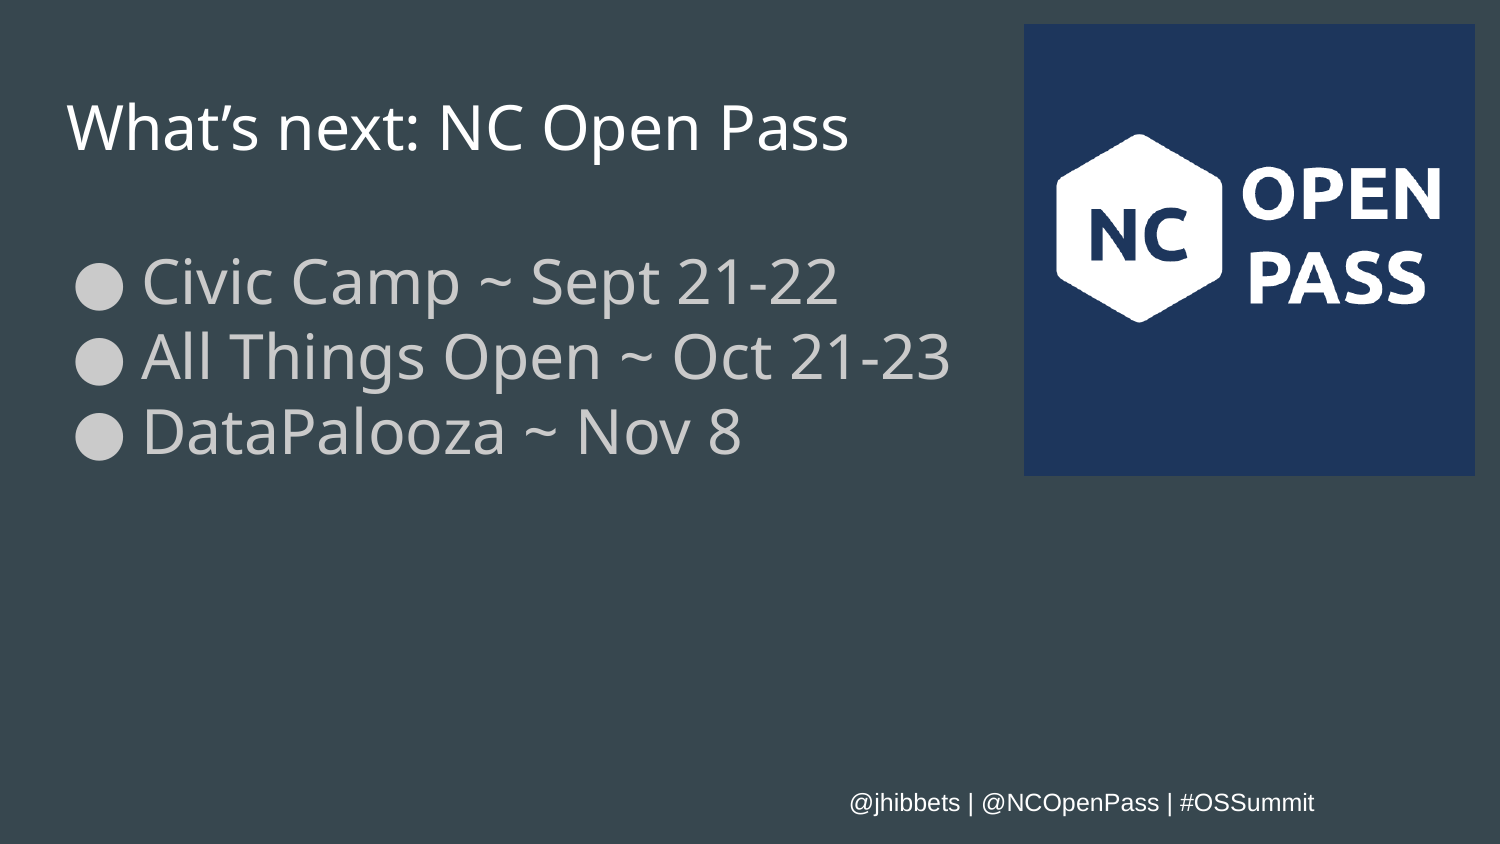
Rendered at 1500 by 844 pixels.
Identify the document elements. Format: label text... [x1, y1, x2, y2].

title What’s next: NC Open Pass [51, 72, 1024, 167]
list Civic Camp ~ Sept 21-22 All Things Open ~ Oct 21-23 DataPalooza ~ Nov 8 [51, 227, 1449, 659]
picture [1024, 24, 1475, 476]
